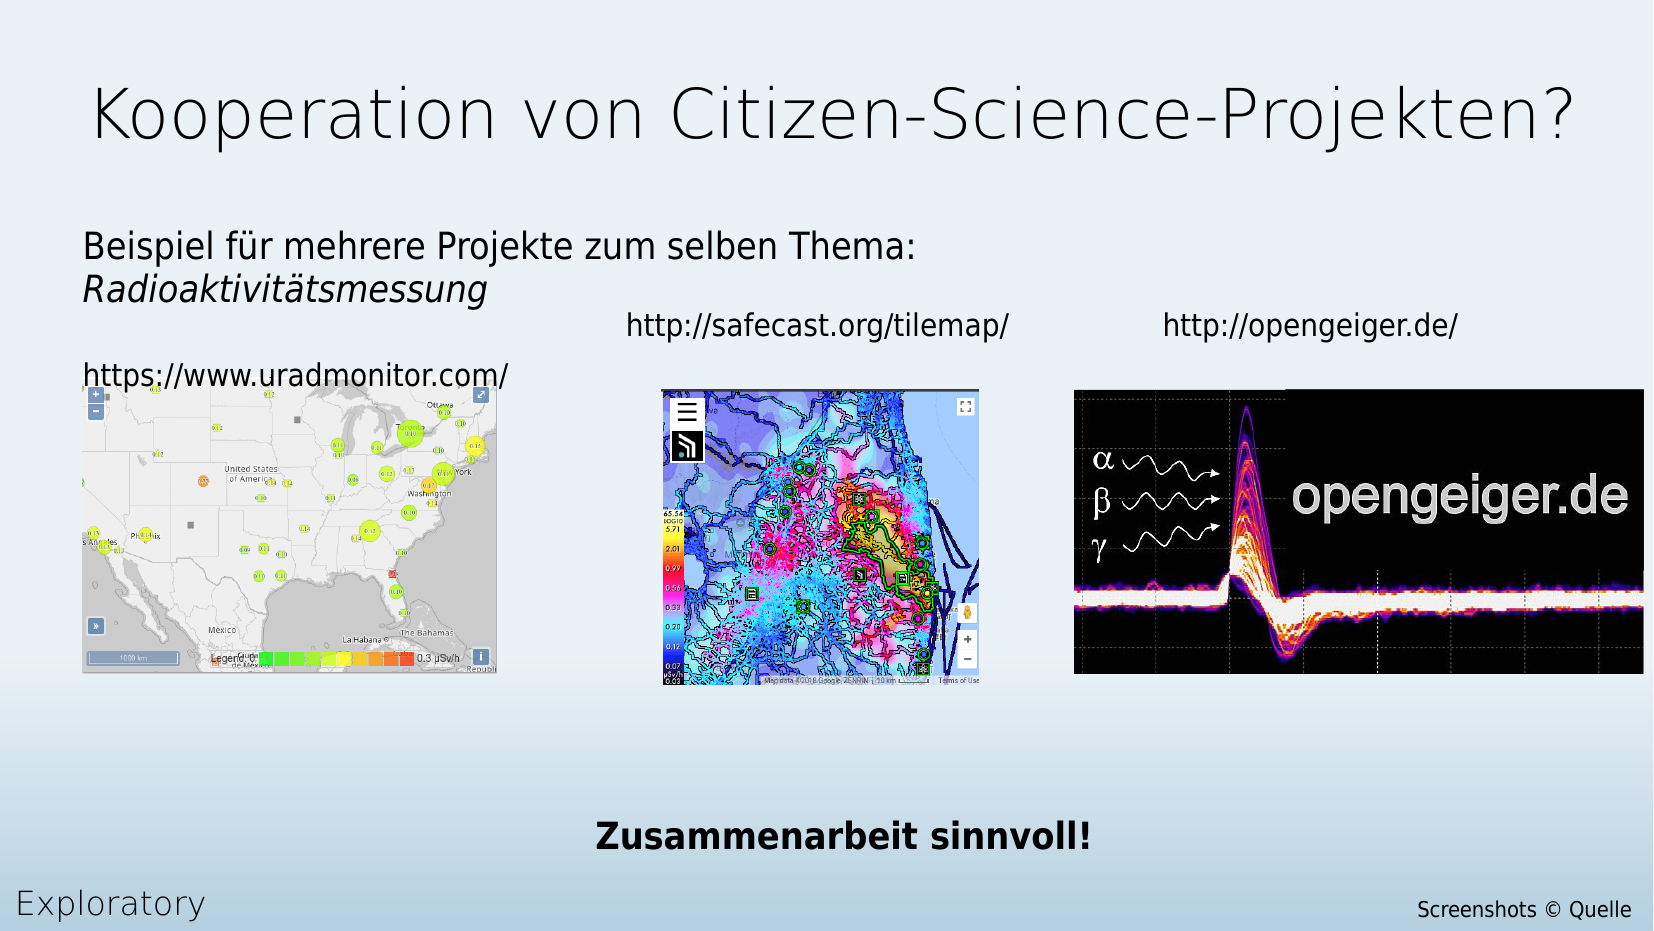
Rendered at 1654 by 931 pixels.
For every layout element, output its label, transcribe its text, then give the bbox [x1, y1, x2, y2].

list Beispiel für mehrere Projekte zum selben Thema: Radioaktivitätsmessung https://www.uradmonitor.com/ [82, 224, 1277, 409]
text_box Screenshots © Quelle [1417, 897, 1654, 931]
list Zusammenarbeit sinnvoll! [484, 814, 1205, 886]
picture [1074, 389, 1644, 674]
picture [661, 409, 979, 686]
title Kooperation von Citizen-Science-Projekten? [82, 34, 1583, 195]
text_box http://opengeiger.de/ [1277, 307, 1560, 359]
picture [82, 409, 497, 674]
